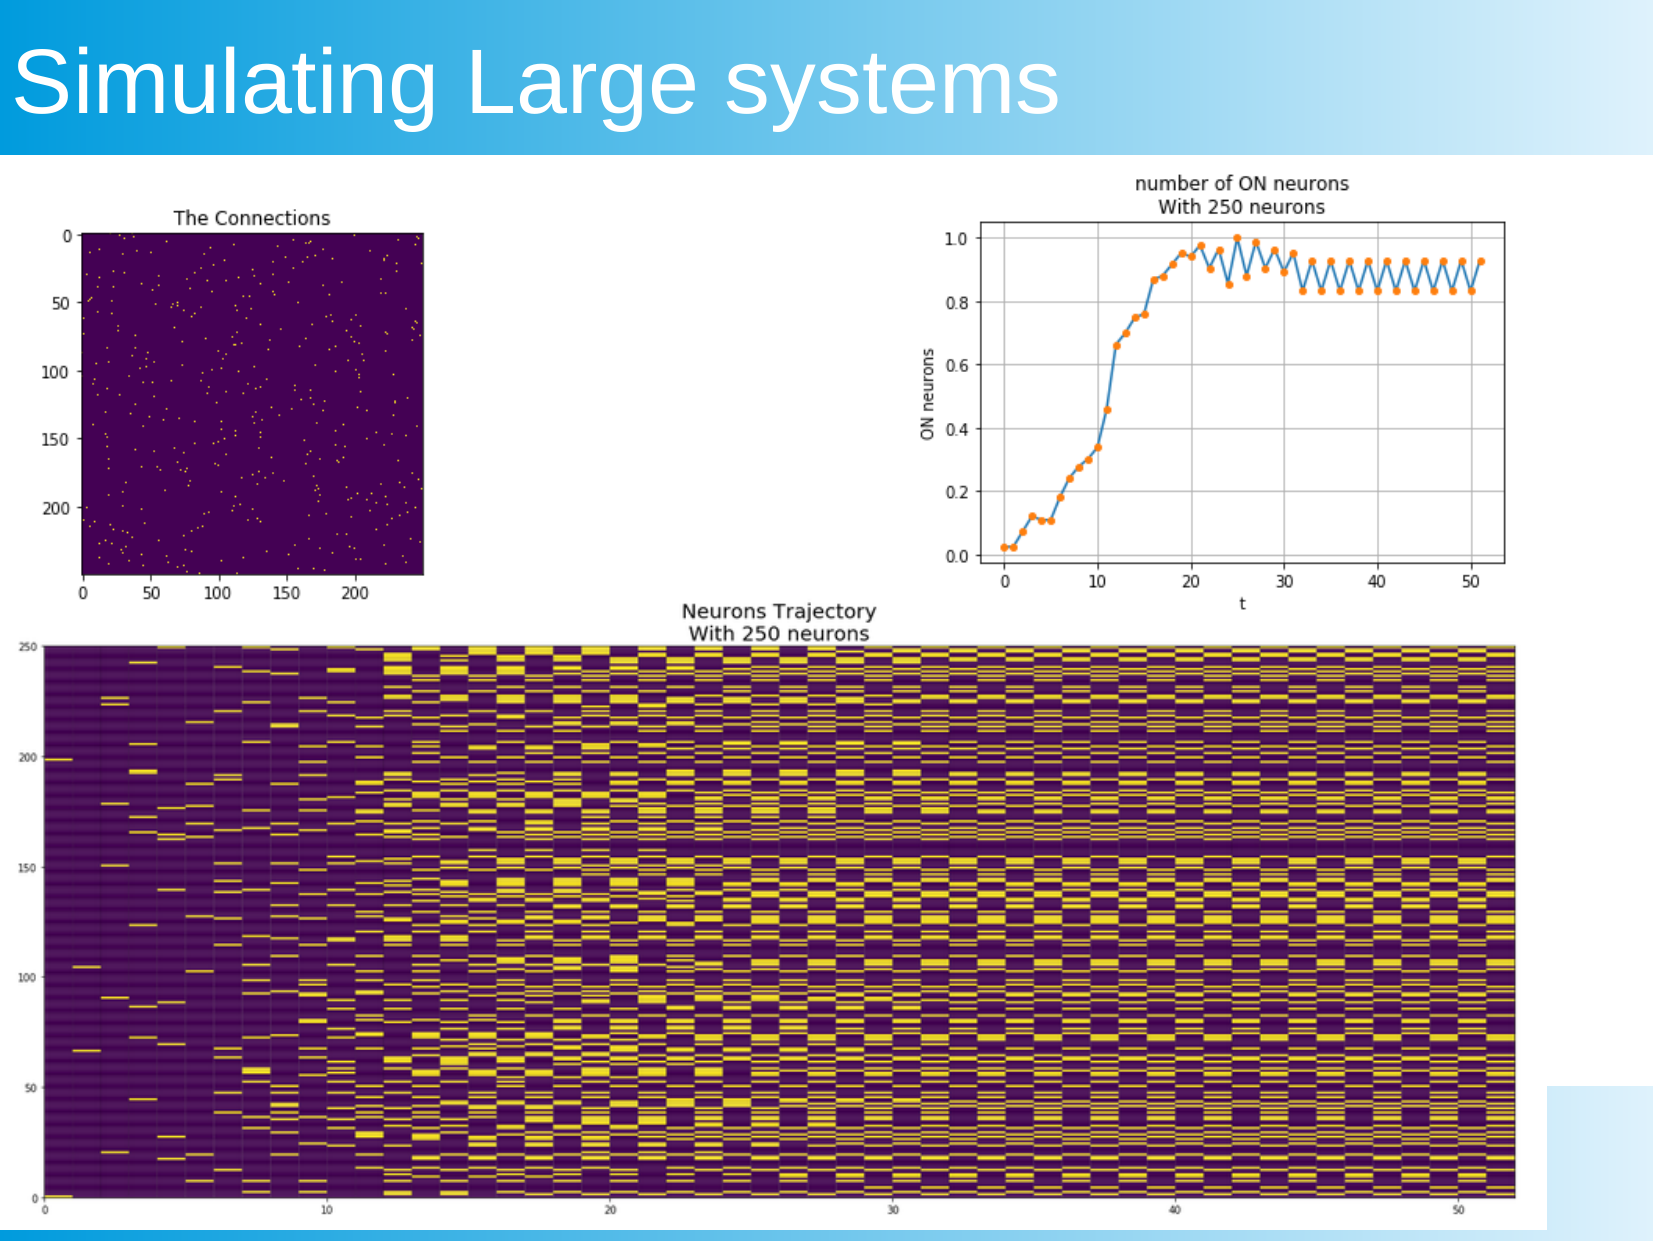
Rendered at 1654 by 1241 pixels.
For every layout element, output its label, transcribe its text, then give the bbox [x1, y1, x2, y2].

title Simulating Large systems [11, 30, 1501, 135]
picture [0, 164, 1547, 1241]
